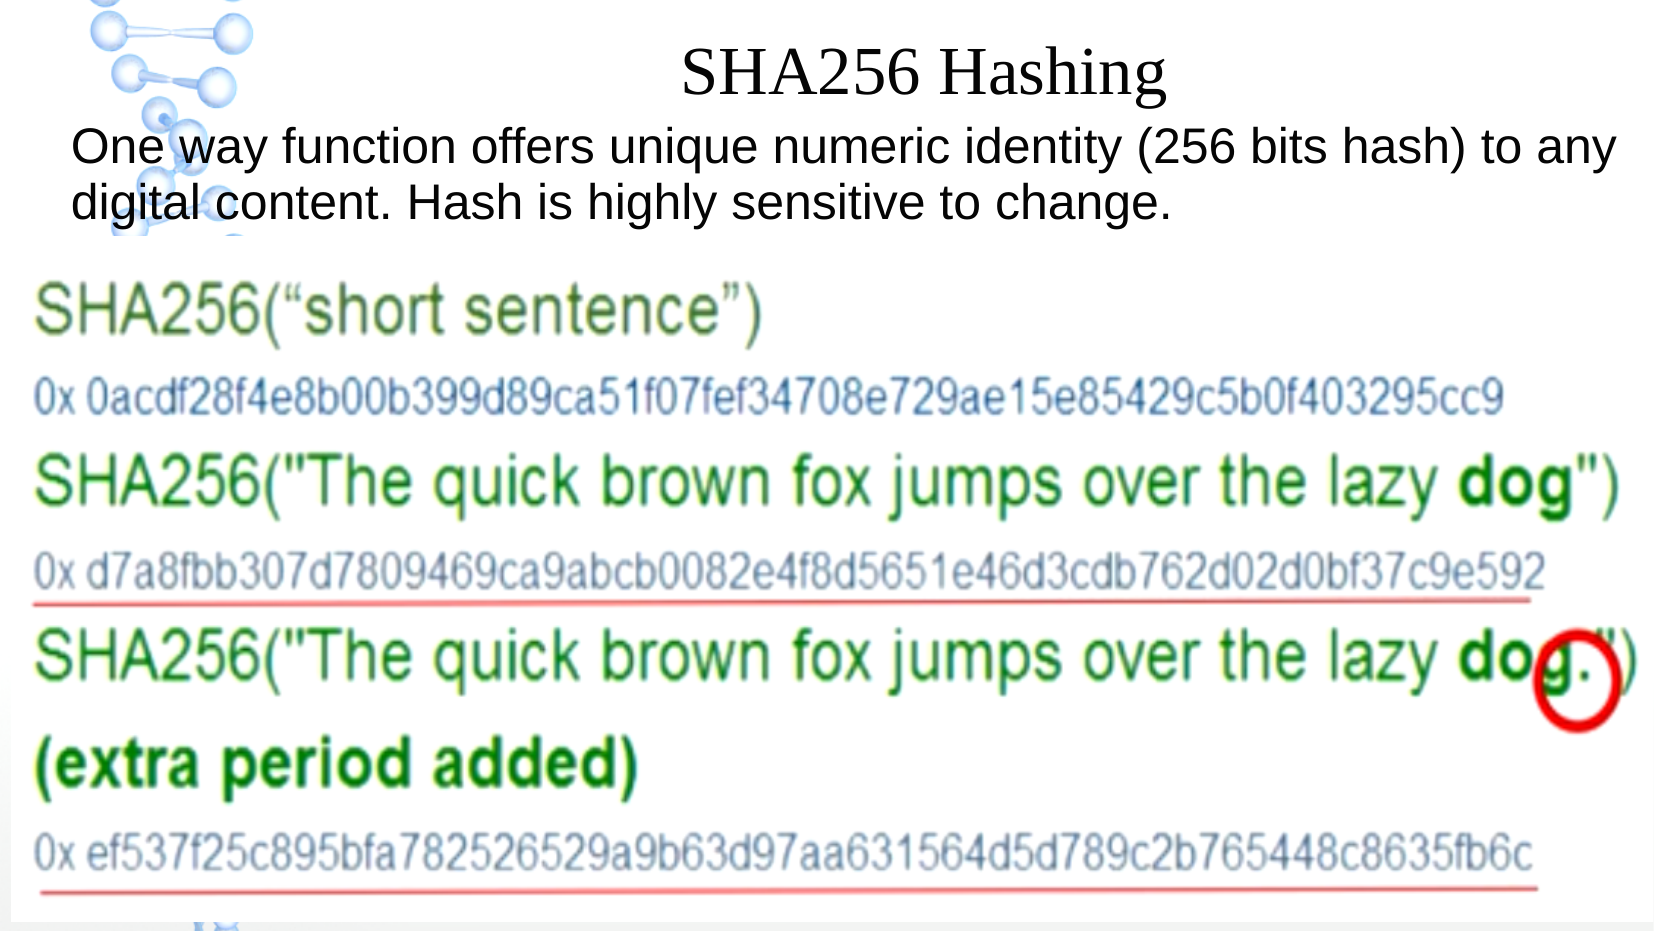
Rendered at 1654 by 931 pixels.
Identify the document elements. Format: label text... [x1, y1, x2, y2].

list One way function offers unique numeric identity (256 bits hash) to any digital content. Hash is highly sensitive to change. [0, 118, 1654, 260]
picture [0, 236, 1654, 931]
title SHA256 Hashing [259, 23, 1589, 118]
picture [0, 0, 1654, 118]
